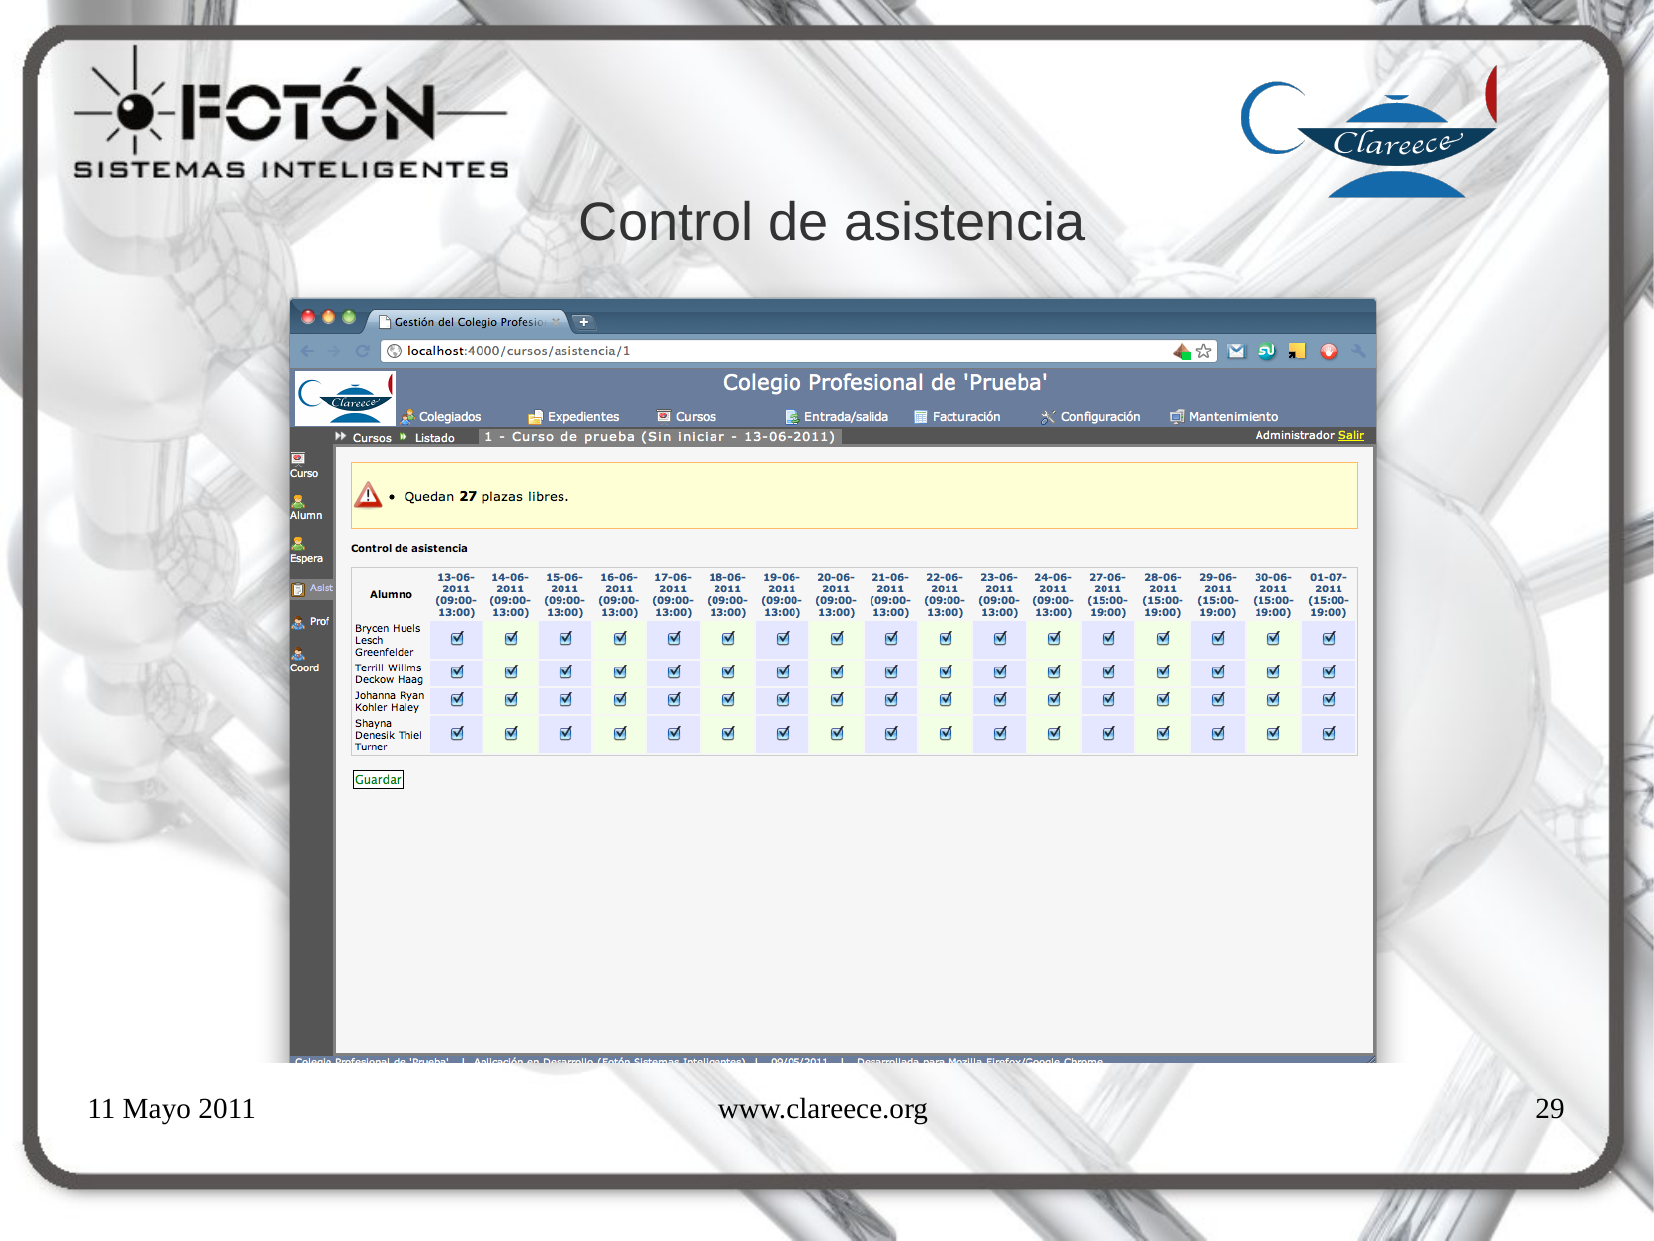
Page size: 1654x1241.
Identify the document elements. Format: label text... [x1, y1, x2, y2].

picture [0, 0, 1654, 1241]
title Control de asistencia [88, 177, 1577, 266]
